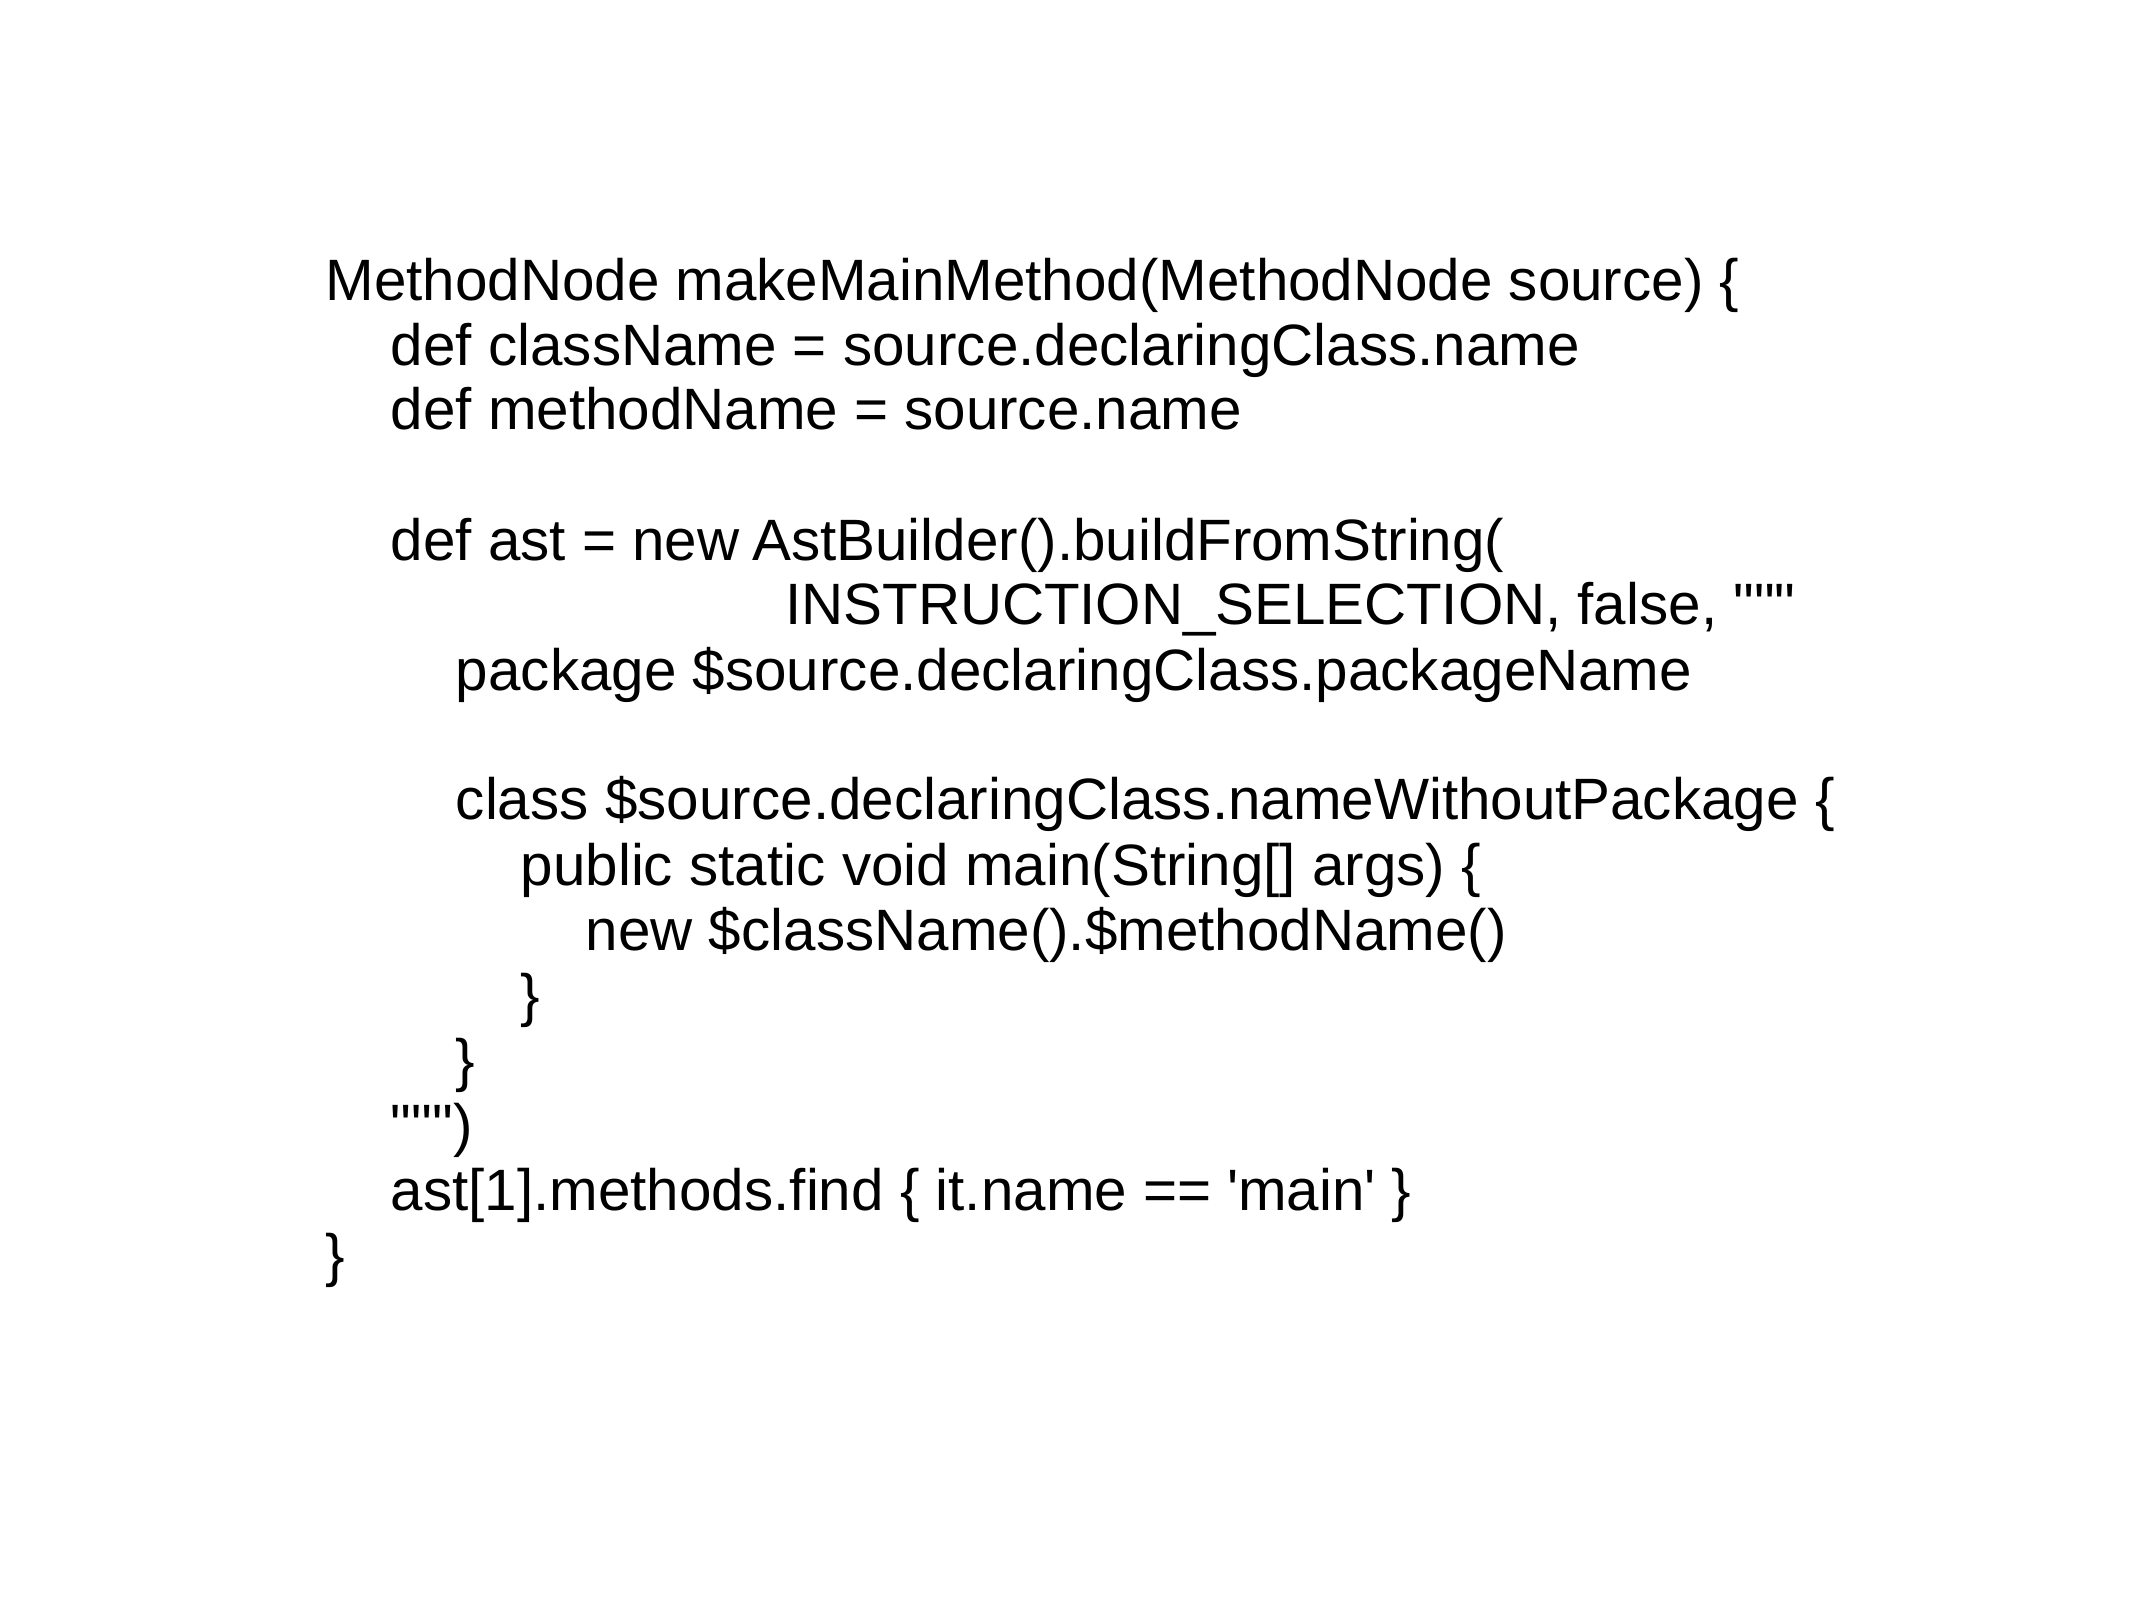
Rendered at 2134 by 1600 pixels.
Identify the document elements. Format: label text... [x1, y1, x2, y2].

text_box MethodNode makeMainMethod(MethodNode source) { def className = source.declaringClass.name def methodName = source.name def ast = new AstBuilder().buildFromString( INSTRUCTION_SELECTION, false, """ package $source.declaringClass.packageName class $source.declaringClass.nameWithoutPackage { public static void main(String[] args) { new $className().$methodName() } } """) ast[1].methods.find { it.name == 'main' } } [260, 247, 1873, 1353]
